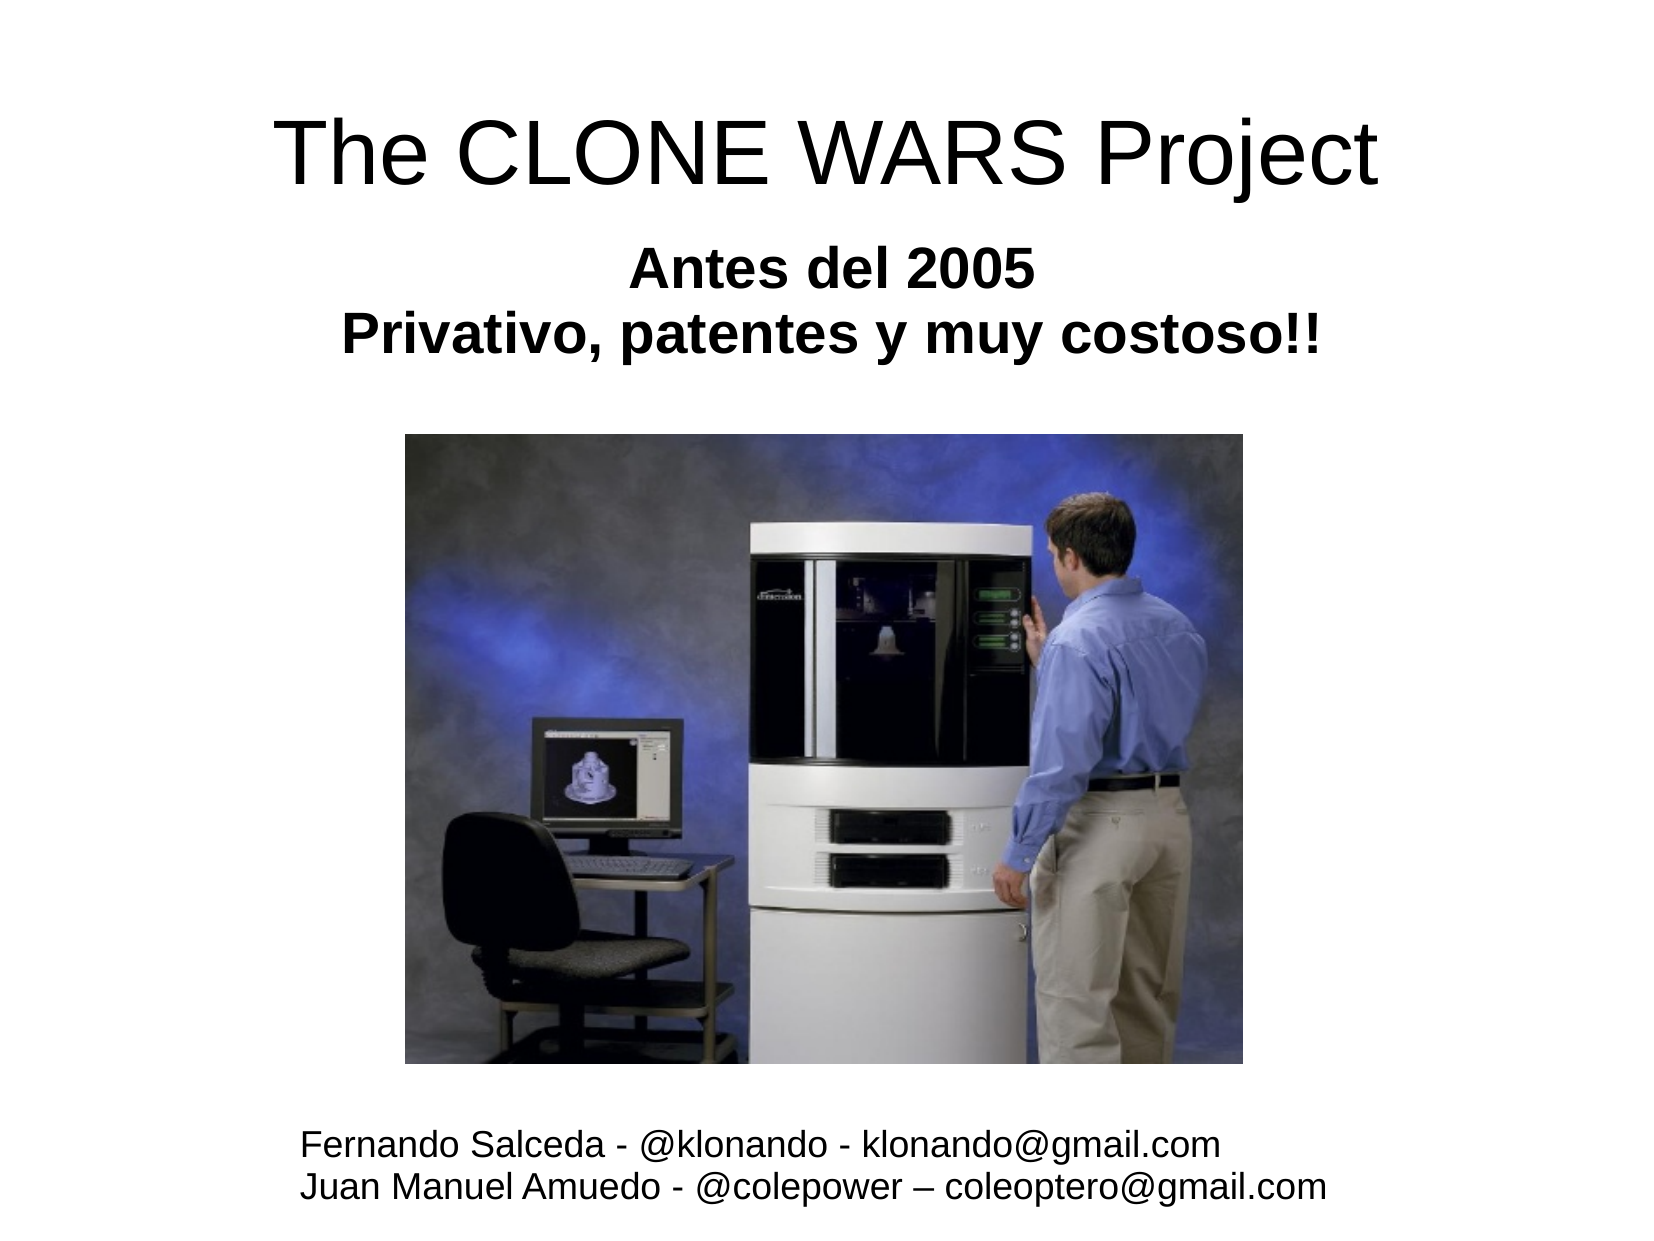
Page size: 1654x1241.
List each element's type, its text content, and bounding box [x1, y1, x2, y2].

picture [405, 434, 1243, 1064]
title The CLONE WARS Project [82, 49, 1571, 257]
subtitle Antes del 2005 Privativo, patentes y muy costoso!! [135, 150, 1531, 451]
text_box Fernando Salceda - @klonando - klonando@gmail.com Juan Manuel Amuedo - @colepower – coleoptero@gmail.com [285, 1116, 1343, 1216]
